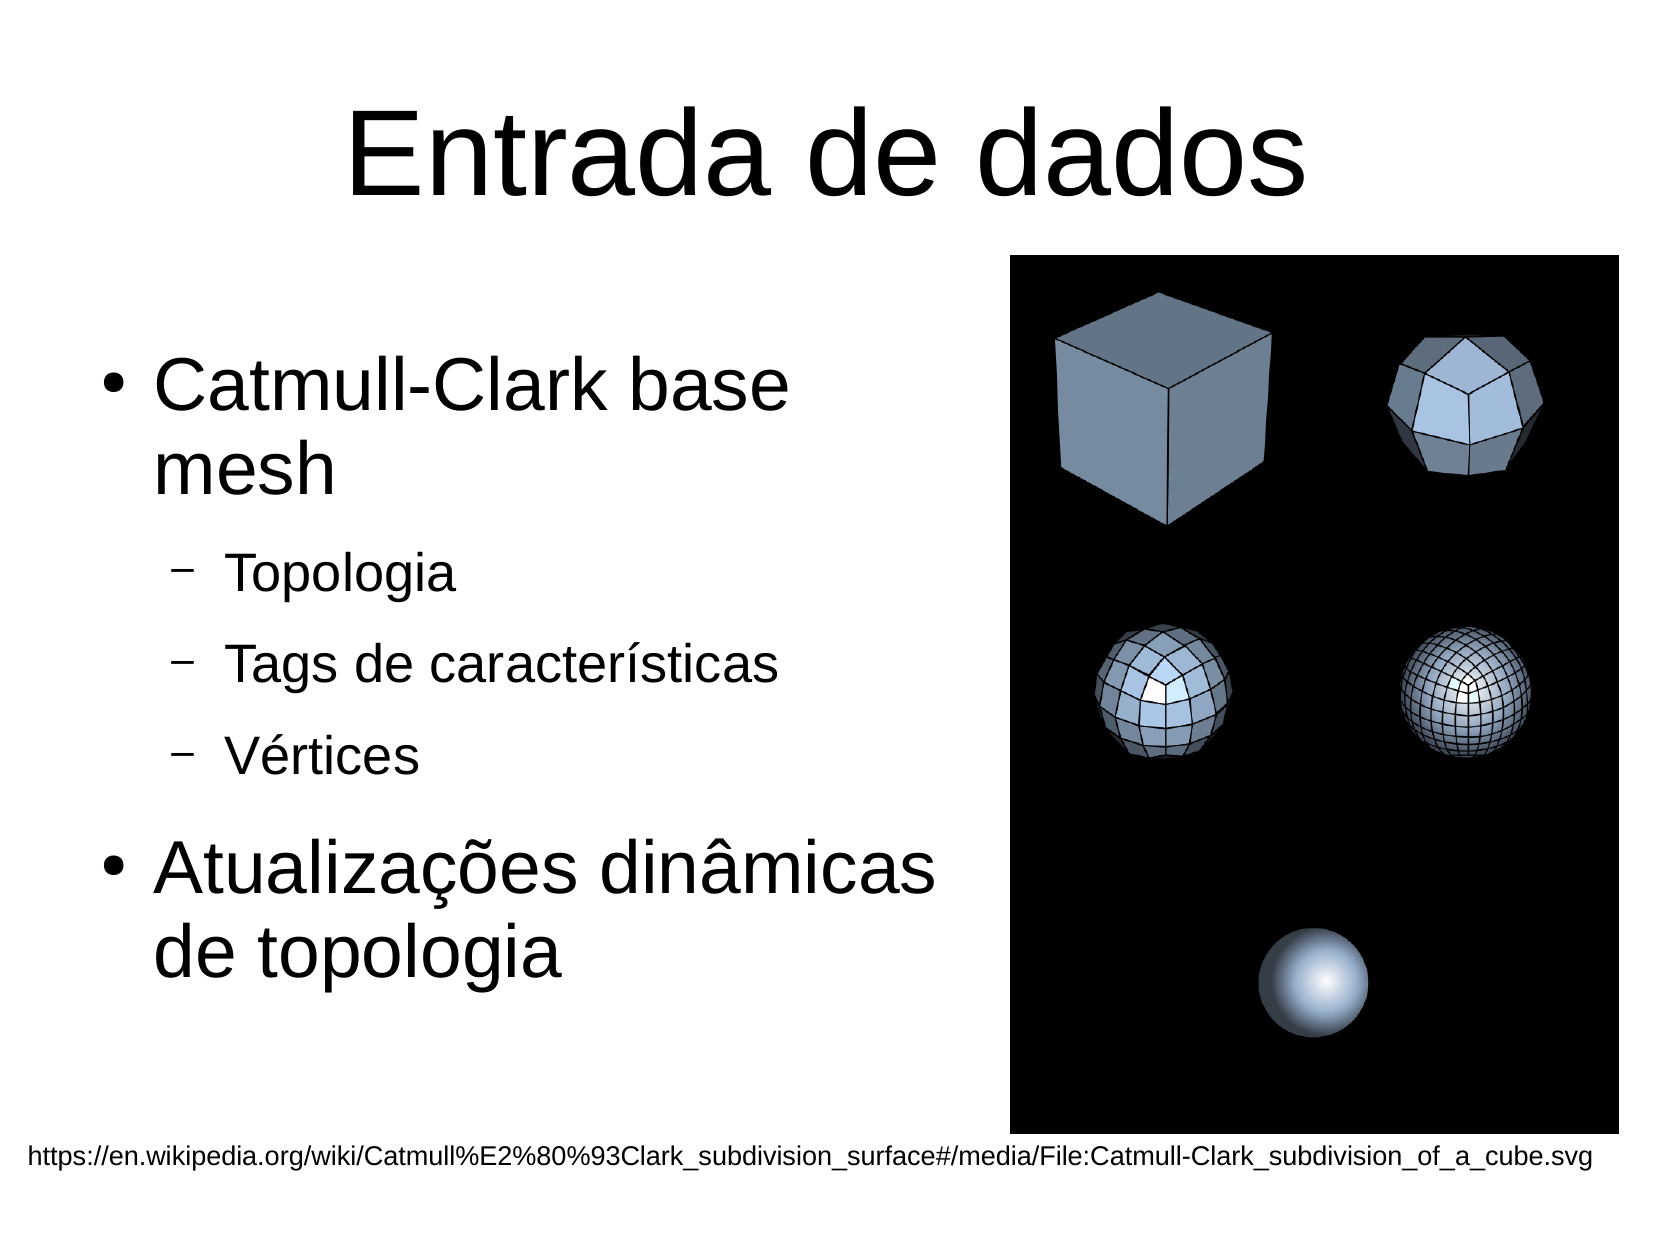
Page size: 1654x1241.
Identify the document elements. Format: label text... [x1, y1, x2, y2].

list Catmull-Clark base mesh Topologia Tags de características Vértices Atualizações dinâmicas de topologia [82, 342, 993, 1133]
text_box https://en.wikipedia.org/wiki/Catmull%E2%80%93Clark_subdivision_surface#/media/File:Catmull-Clark_subdivision_of_a_cube.svg [12, 1133, 1654, 1233]
picture [1010, 255, 1619, 1133]
title Entrada de dados [82, 49, 1571, 257]
